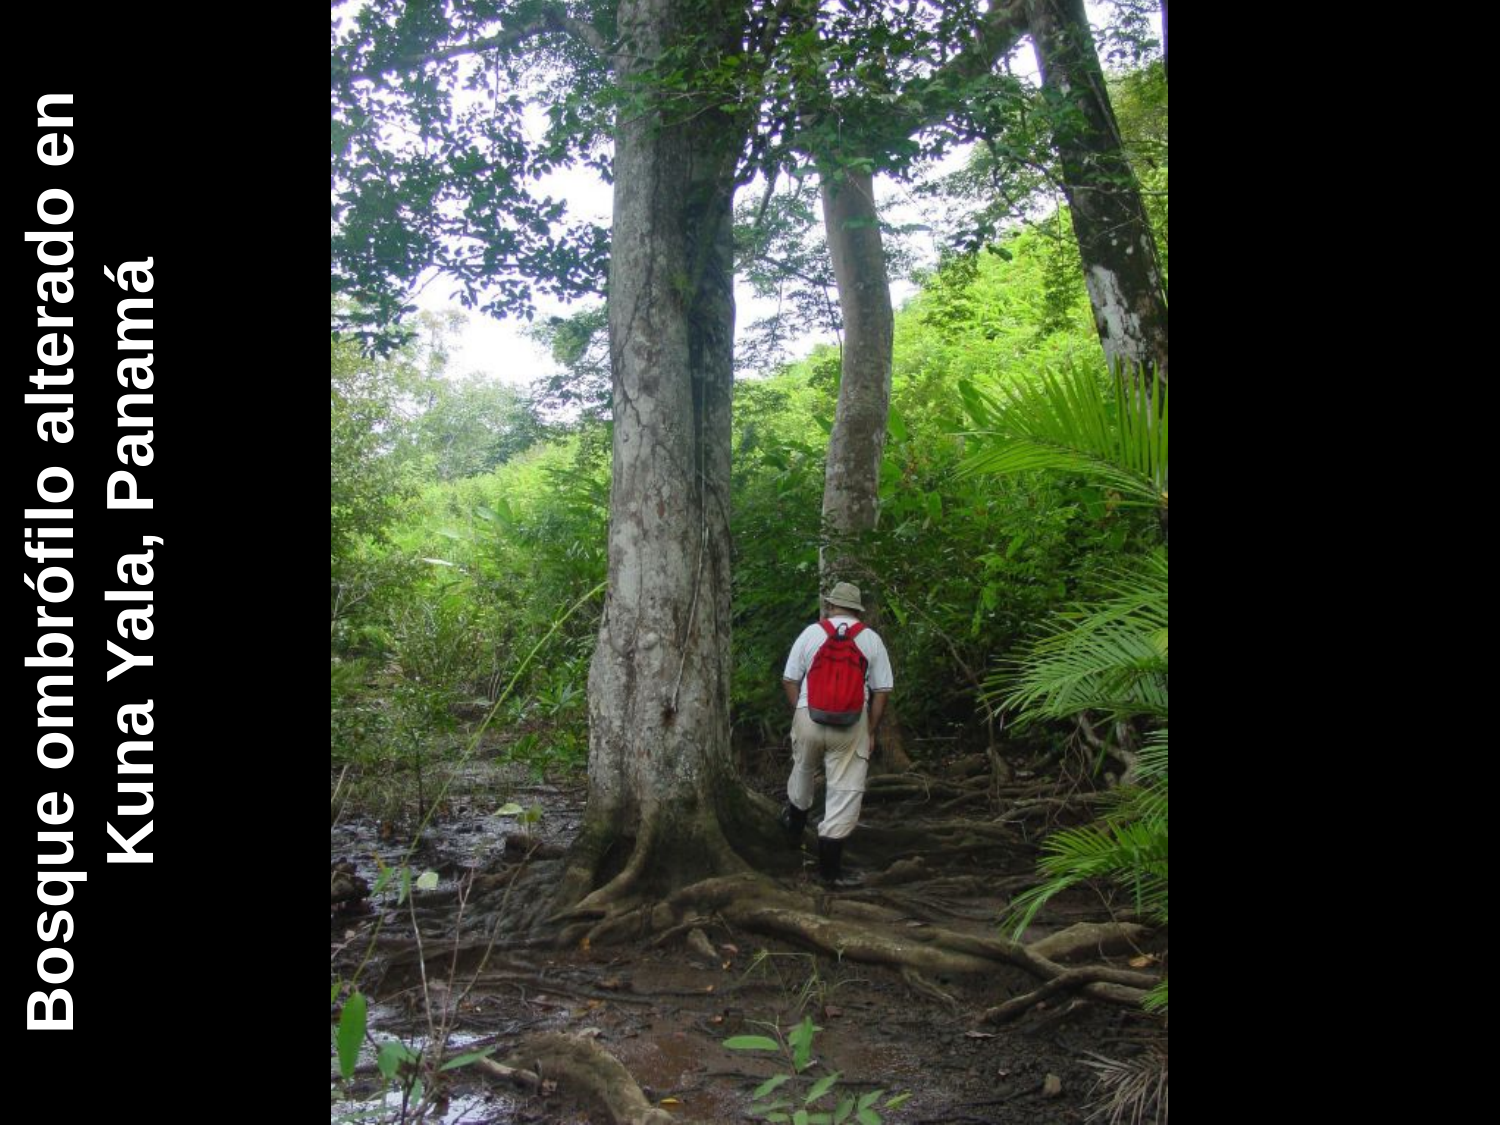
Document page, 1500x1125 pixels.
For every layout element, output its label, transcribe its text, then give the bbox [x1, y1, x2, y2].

text_box Bosque ombrófilo alterado en Kuna Yala, Panamá [0, 31, 231, 1095]
picture [331, 0, 1168, 1125]
